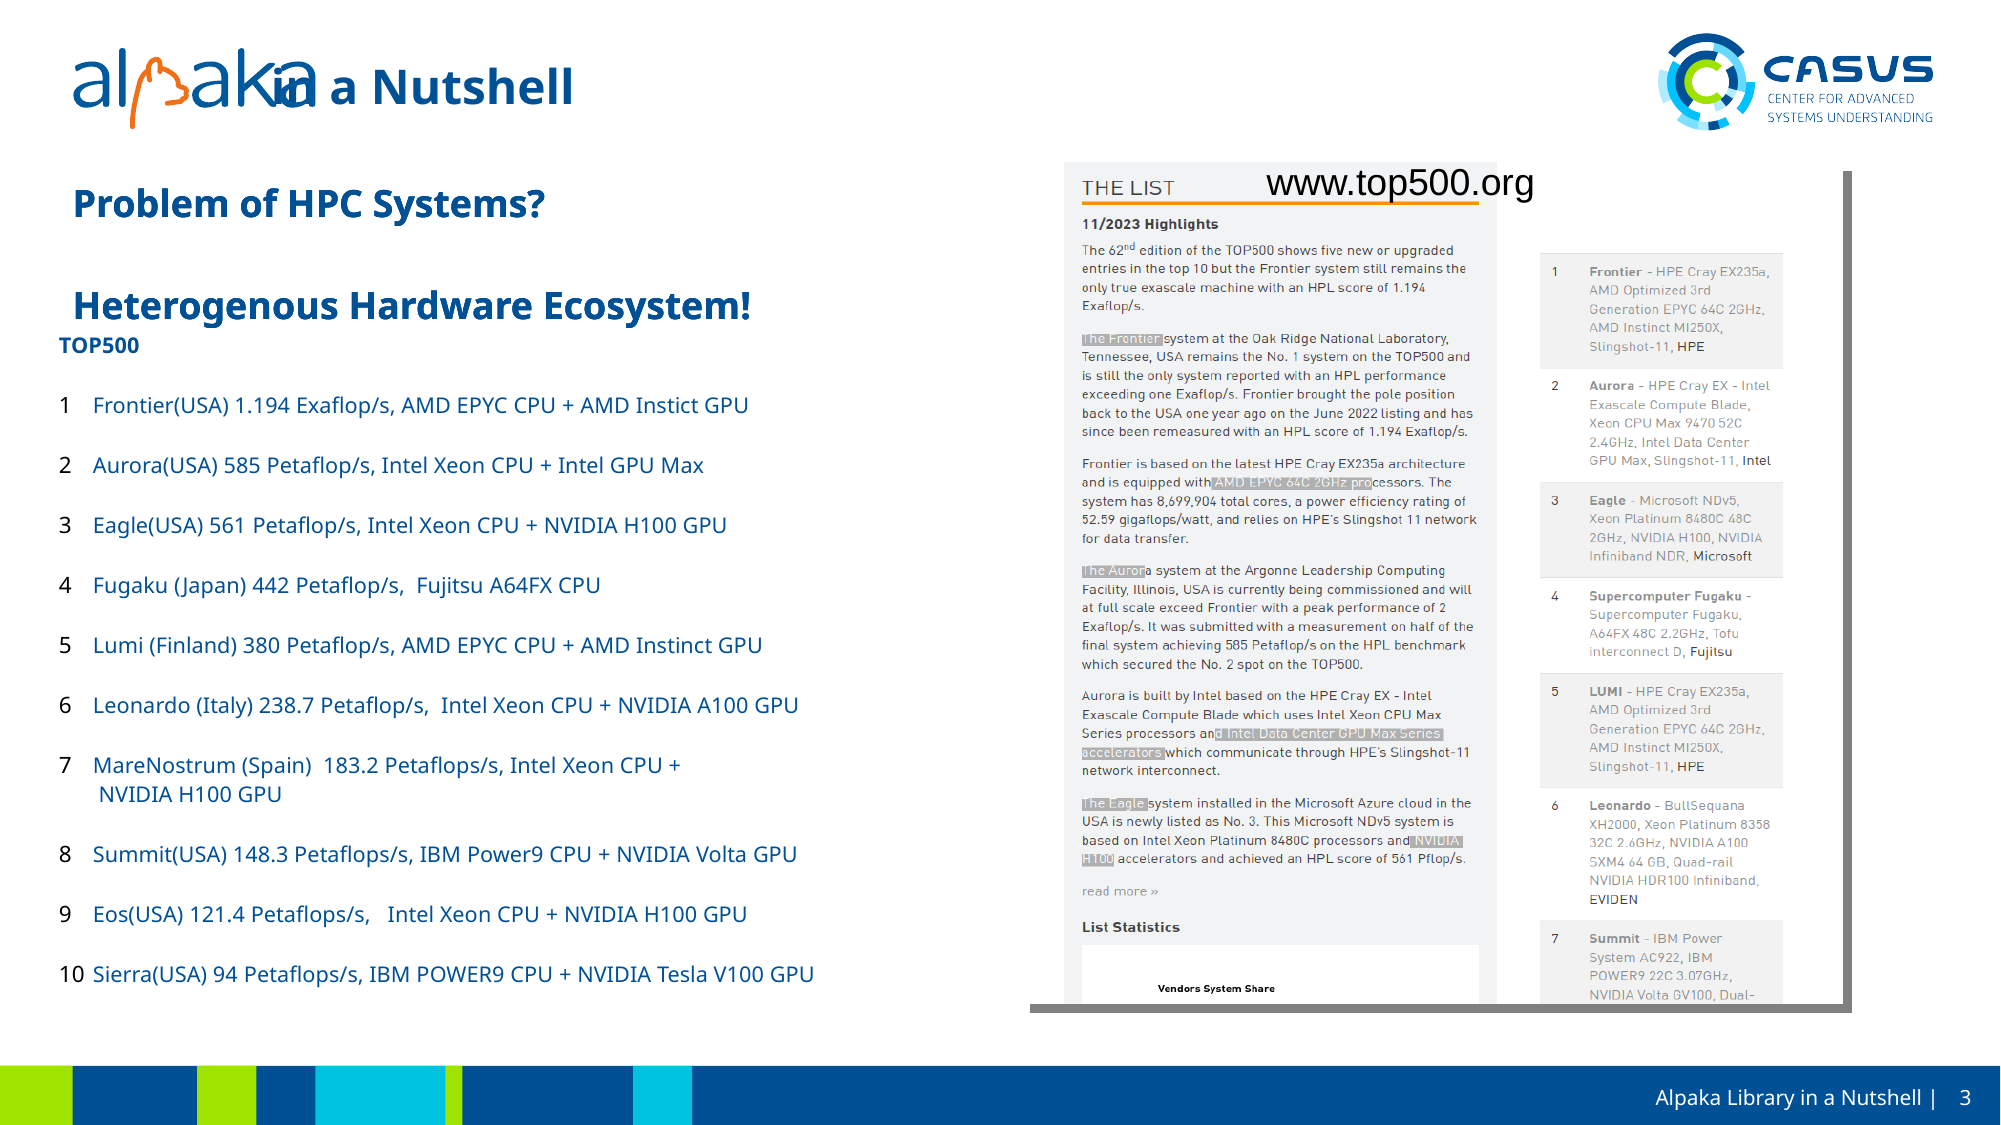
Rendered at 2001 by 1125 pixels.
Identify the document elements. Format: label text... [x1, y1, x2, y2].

picture [1022, 162, 1843, 1004]
list TOP500 Frontier(USA) 1.194 Exaflop/s, AMD EPYC CPU + AMD Instict GPU Aurora(USA) 585 Petaflop/s, Intel Xeon CPU + Intel GPU Max Eagle(USA) 561 Petaflop/s, Intel Xeon CPU + NVIDIA H100 GPU Fugaku (Japan) 442 Petaflop/s, Fujitsu A64FX CPU Lumi (Finland) 380 Petaflop/s, AMD EPYC CPU + AMD Instinct GPU Leonardo (Italy) 238.7 Petaflop/s, Intel Xeon CPU + NVIDIA A100 GPU MareNostrum (Spain) 183.2 Petaflops/s, Intel Xeon CPU + NVIDIA H100 GPU Summit(USA) 148.3 Petaflops/s, IBM Power9 CPU + NVIDIA Volta GPU Eos(USA) 121.4 Petaflops/s, Intel Xeon CPU + NVIDIA H100 GPU Sierra(USA) 94 Petaflops/s, IBM POWER9 CPU + NVIDIA Tesla V100 GPU [59, 330, 934, 993]
title in a Nutshell [317, 57, 686, 114]
picture [1658, 33, 1933, 131]
picture [72, 47, 317, 130]
text_box www.top500.org [1251, 153, 1560, 211]
list Problem of HPC Systems? Heterogenous Hardware Ecosystem! [72, 177, 922, 343]
